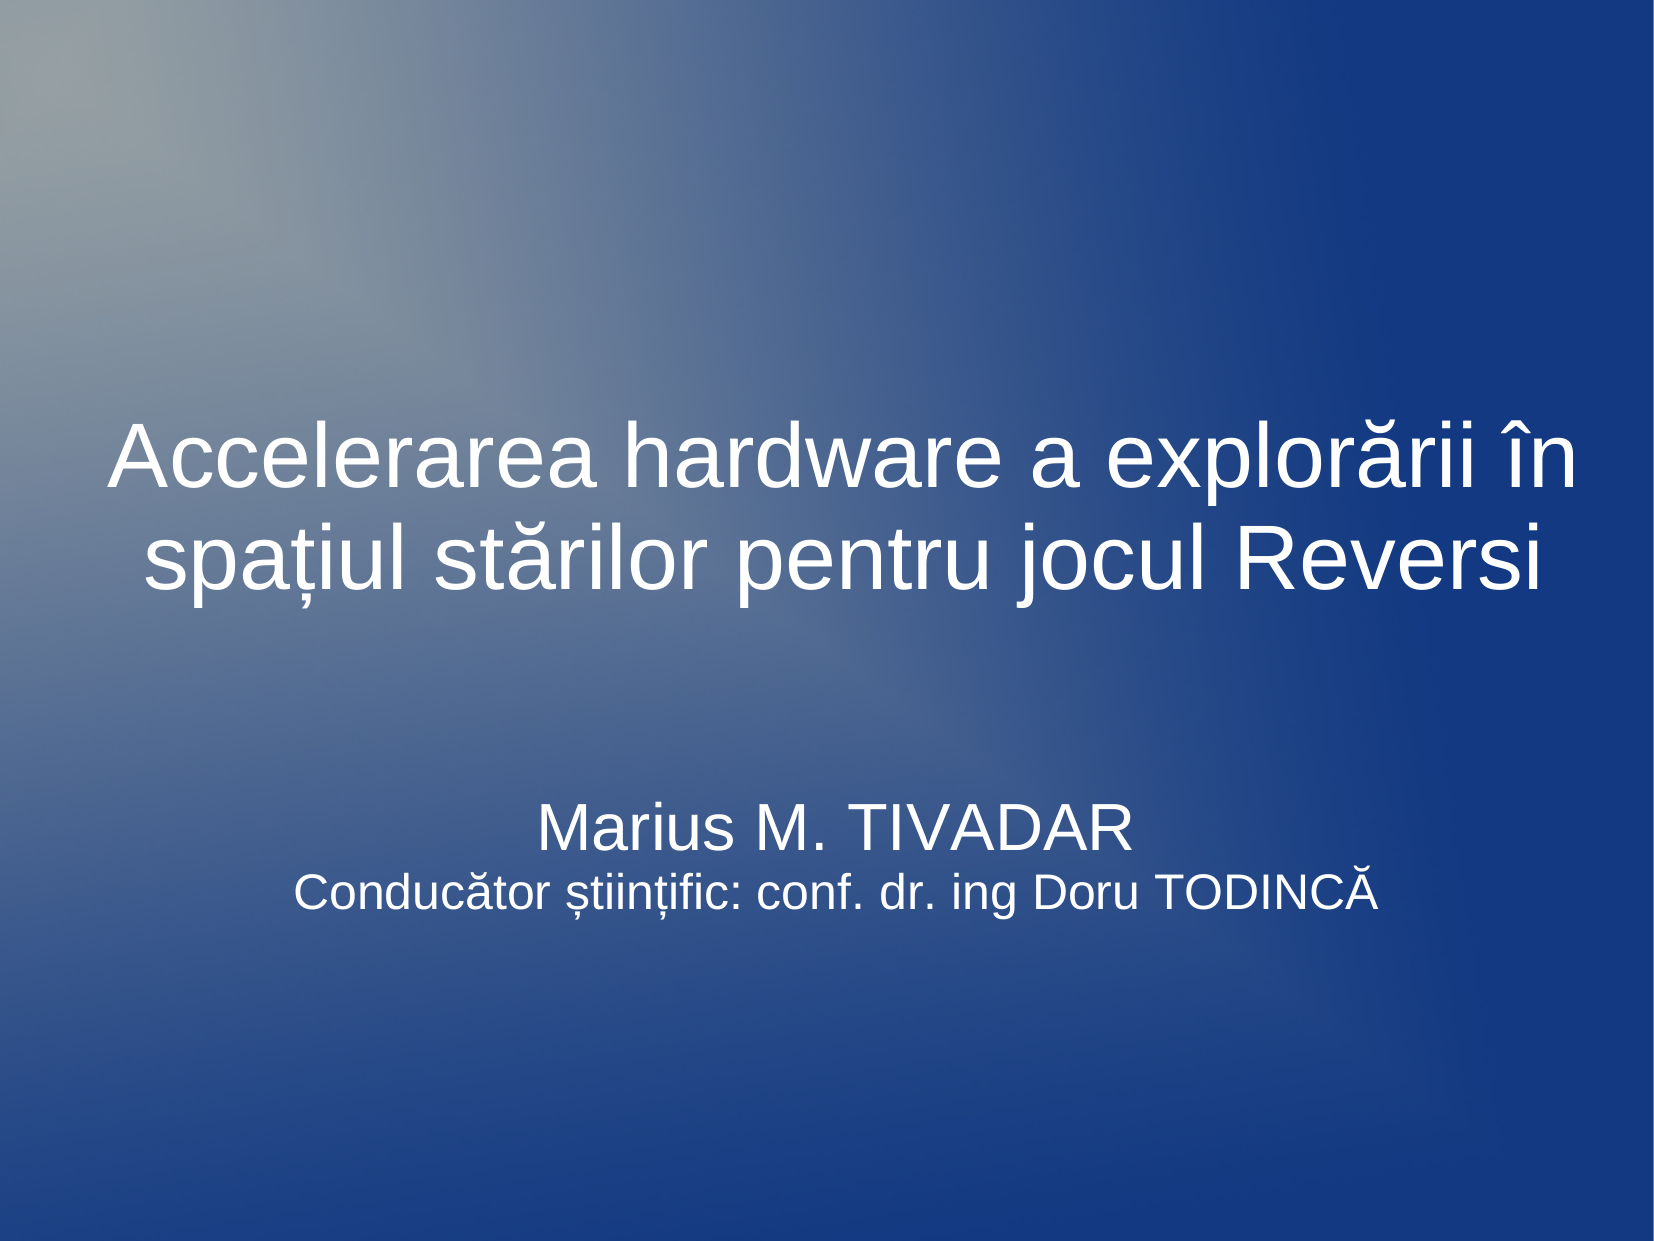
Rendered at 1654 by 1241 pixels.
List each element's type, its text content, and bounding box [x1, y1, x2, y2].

text_box Marius M. TIVADAR Conducător științific: conf. dr. ing Doru TODINCĂ [159, 750, 1514, 961]
title Accelerarea hardware a explorării în spațiul stărilor pentru jocul Reversi [100, 403, 1589, 611]
picture [0, 0, 1654, 1241]
